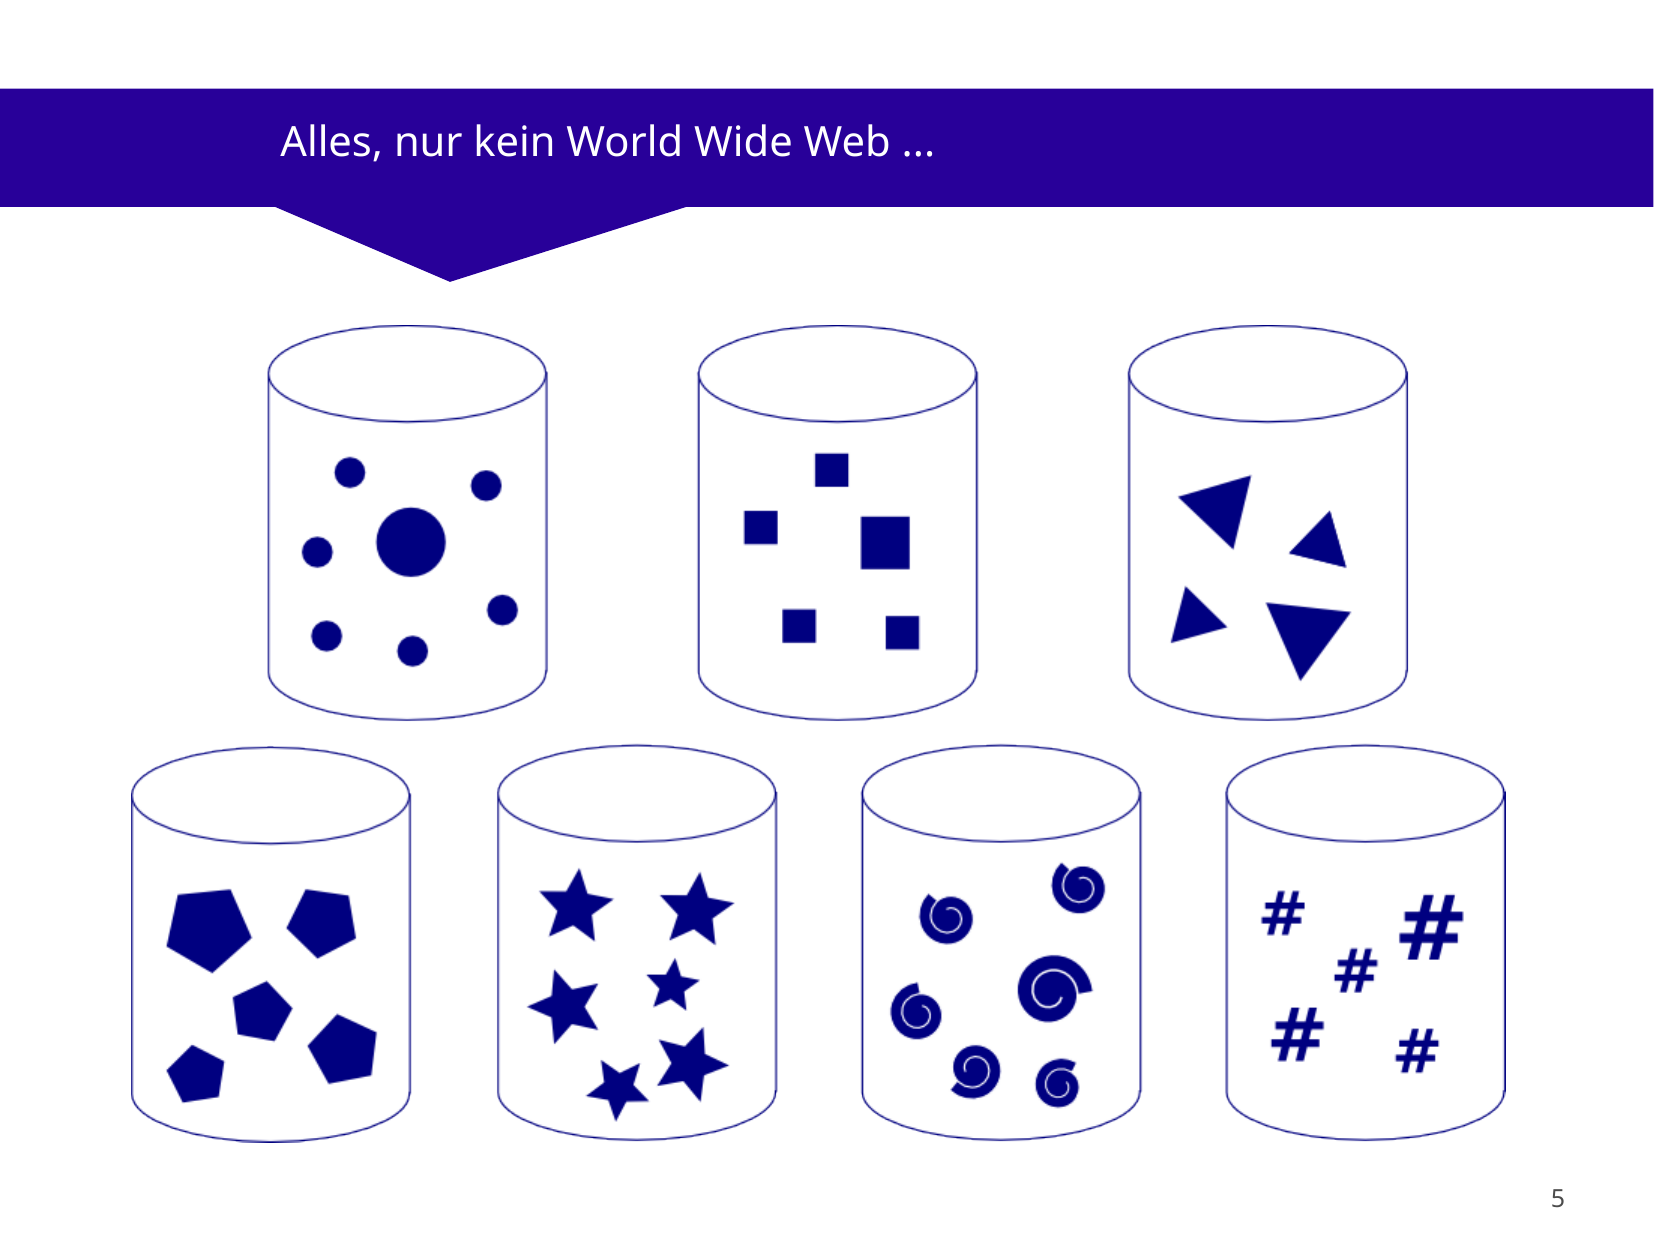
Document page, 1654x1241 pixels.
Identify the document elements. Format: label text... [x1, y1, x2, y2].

text_box Alles, nur kein World Wide Web ... [265, 104, 1032, 178]
text_box [0, 88, 1654, 282]
picture [131, 325, 1506, 1143]
